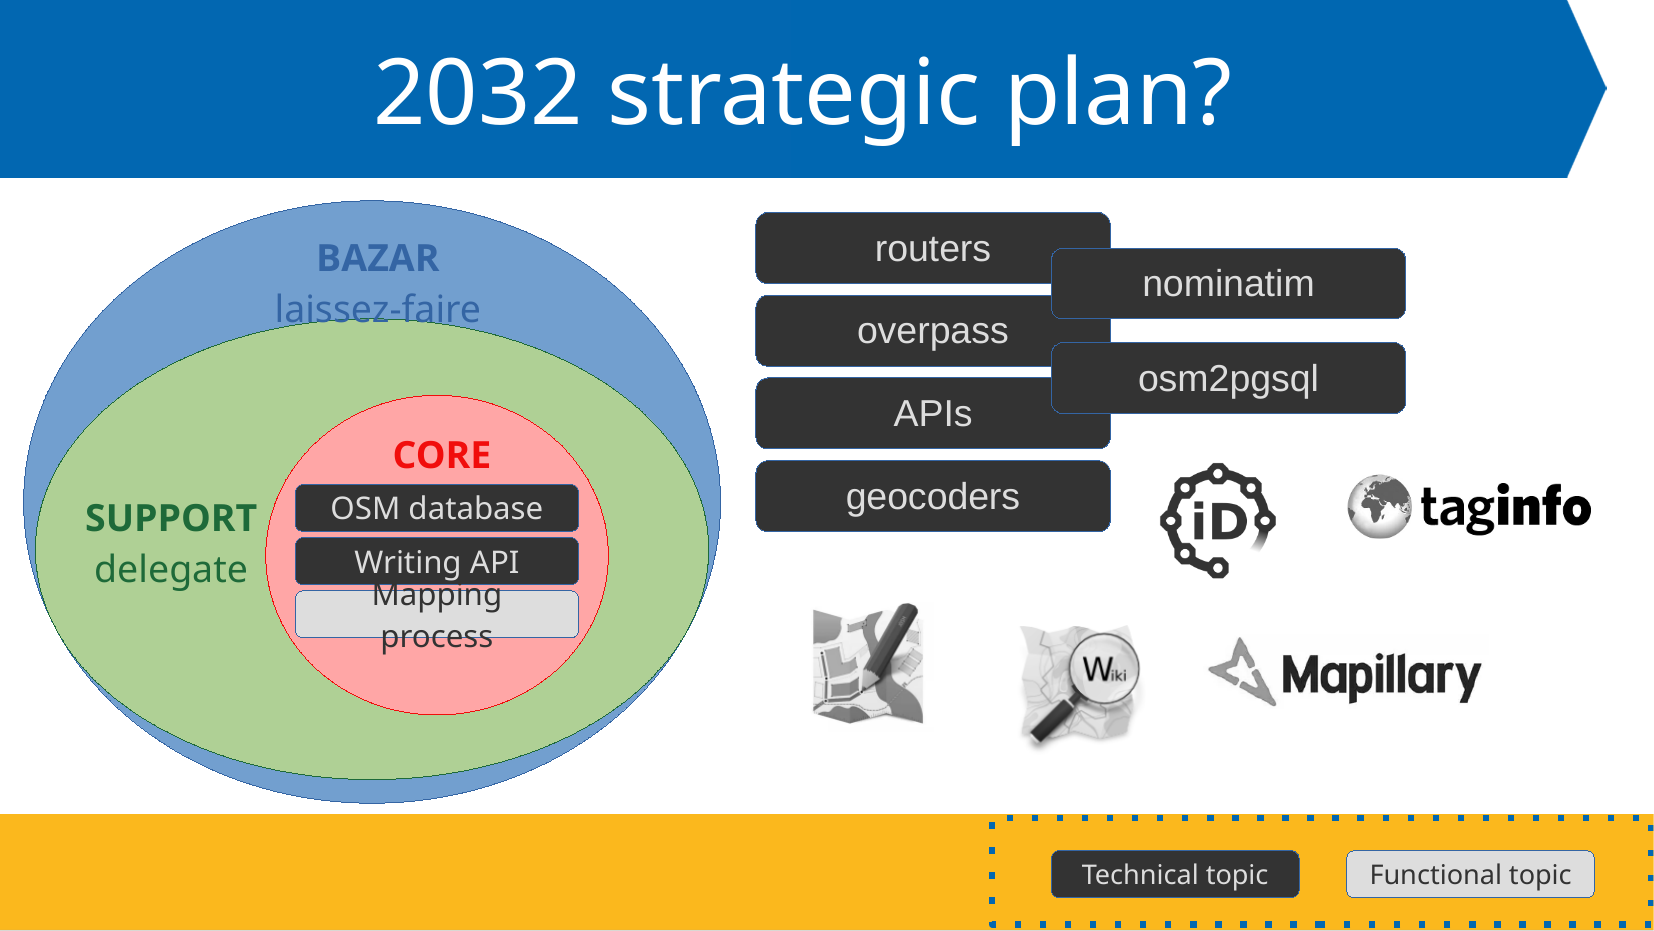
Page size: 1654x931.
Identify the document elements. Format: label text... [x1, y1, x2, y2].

title 2032 strategic plan? [59, 23, 1548, 154]
picture [1015, 625, 1146, 756]
text_box SUPPORT delegate [64, 484, 278, 572]
text_box APIs [755, 377, 1111, 449]
text_box osm2pgsql [1051, 342, 1406, 414]
text_box BAZAR laissez-faire [224, 224, 532, 348]
text_box OSM database [295, 484, 579, 532]
text_box CORE [377, 420, 520, 472]
text_box Technical topic [1051, 850, 1300, 898]
text_box Mapping process [295, 590, 579, 638]
picture [1157, 460, 1277, 579]
picture [1196, 634, 1489, 709]
picture [0, 814, 1654, 931]
text_box [23, 229, 721, 804]
picture [803, 602, 934, 732]
text_box routers [755, 212, 1111, 284]
text_box overpass [755, 295, 1111, 367]
text_box nominatim [1051, 248, 1406, 319]
picture [1346, 472, 1595, 539]
picture [0, 0, 1607, 178]
text_box Writing API [295, 537, 579, 585]
text_box geocoders [755, 460, 1111, 532]
text_box Functional topic [1346, 850, 1595, 898]
text_box [237, 200, 507, 224]
